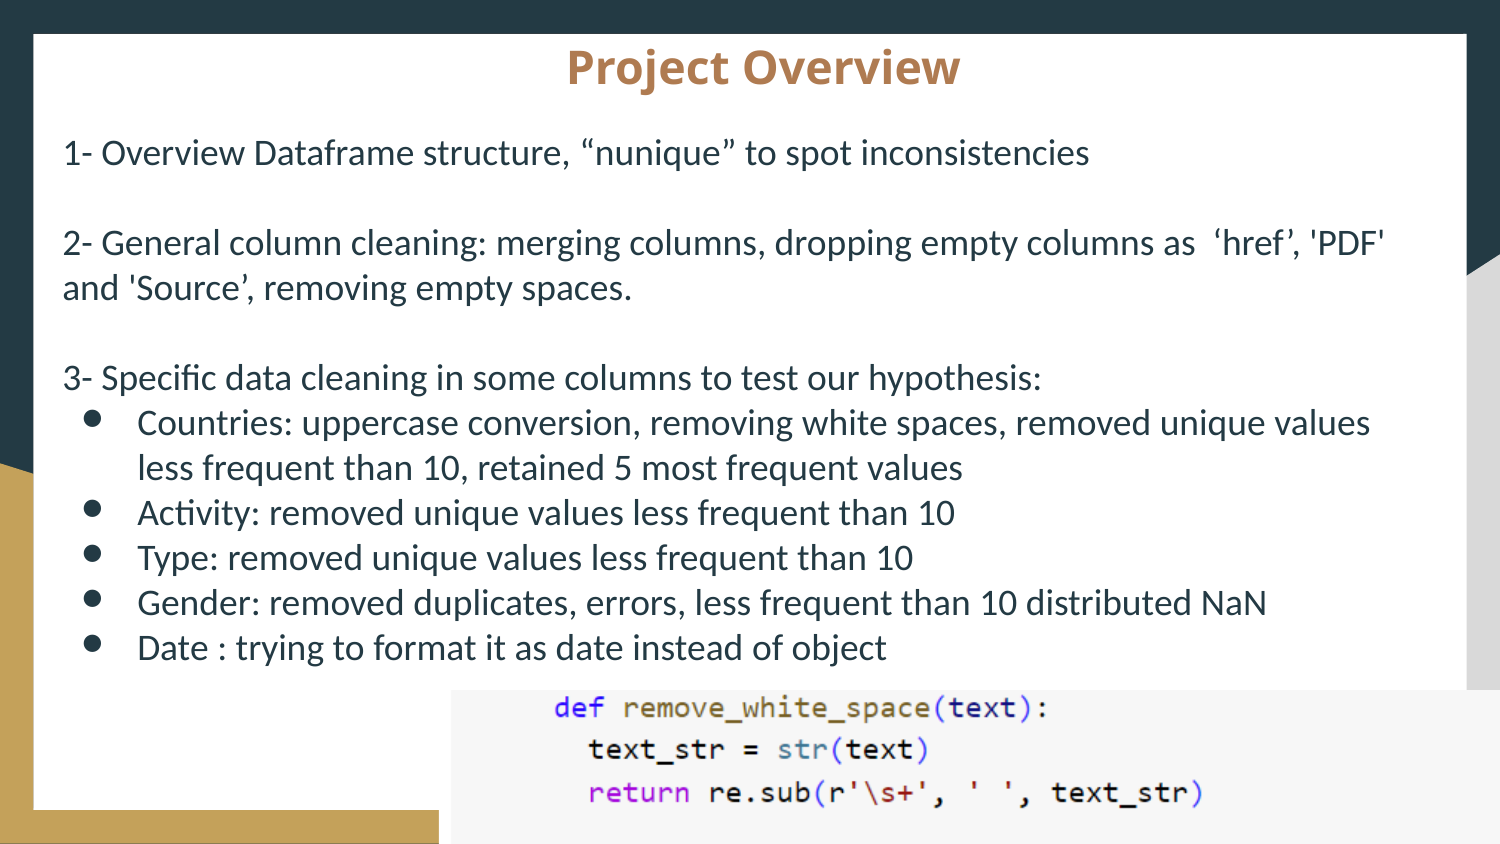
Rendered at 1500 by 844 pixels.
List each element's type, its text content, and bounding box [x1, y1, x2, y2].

title Project Overview [462, 19, 1065, 112]
list 1- Overview Dataframe structure, “nunique” to spot inconsistencies 2- General column cleaning: merging columns, dropping empty columns as ‘href’, 'PDF' and 'Source’, removing empty spaces. 3- Specific data cleaning in some columns to test our hypothesis: Countries: uppercase conversion, removing white spaces, removed unique values less frequent than 10, retained 5 most frequent values Activity: removed unique values less frequent than 10 Type: removed unique values less frequent than 10 Gender: removed duplicates, errors, less frequent than 10 distributed NaN Date : trying to format it as date instead of object [47, 112, 1446, 748]
picture [438, 690, 1500, 844]
